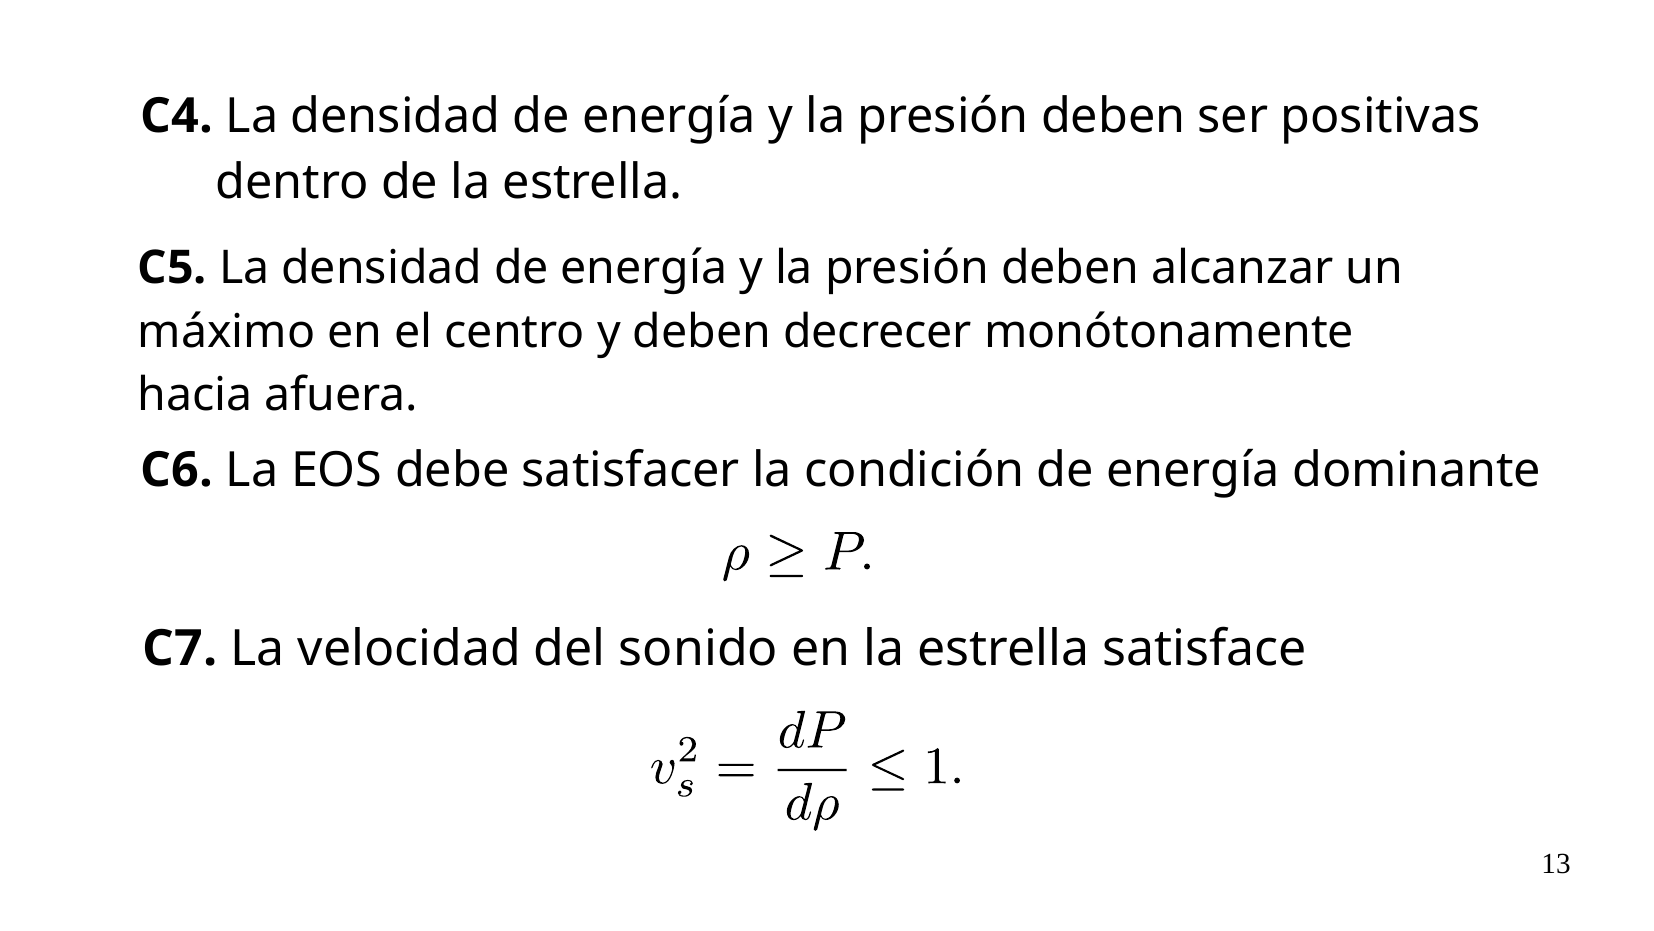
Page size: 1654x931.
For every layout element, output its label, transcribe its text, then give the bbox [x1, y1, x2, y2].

list C5. La densidad de energía y la presión deben alcanzar un máximo en el centro y deben decrecer monótonamente hacia afuera. [71, 234, 1561, 426]
list C6. La EOS debe satisfacer la condición de energía dominante [72, 435, 1561, 568]
text_box [651, 710, 961, 831]
text_box [723, 532, 871, 582]
list C7. La velocidad del sonido en la estrella satisface [72, 612, 1561, 745]
list C4. La densidad de energı́a y la presión deben ser positivas dentro de la estrella. [71, 80, 1561, 213]
